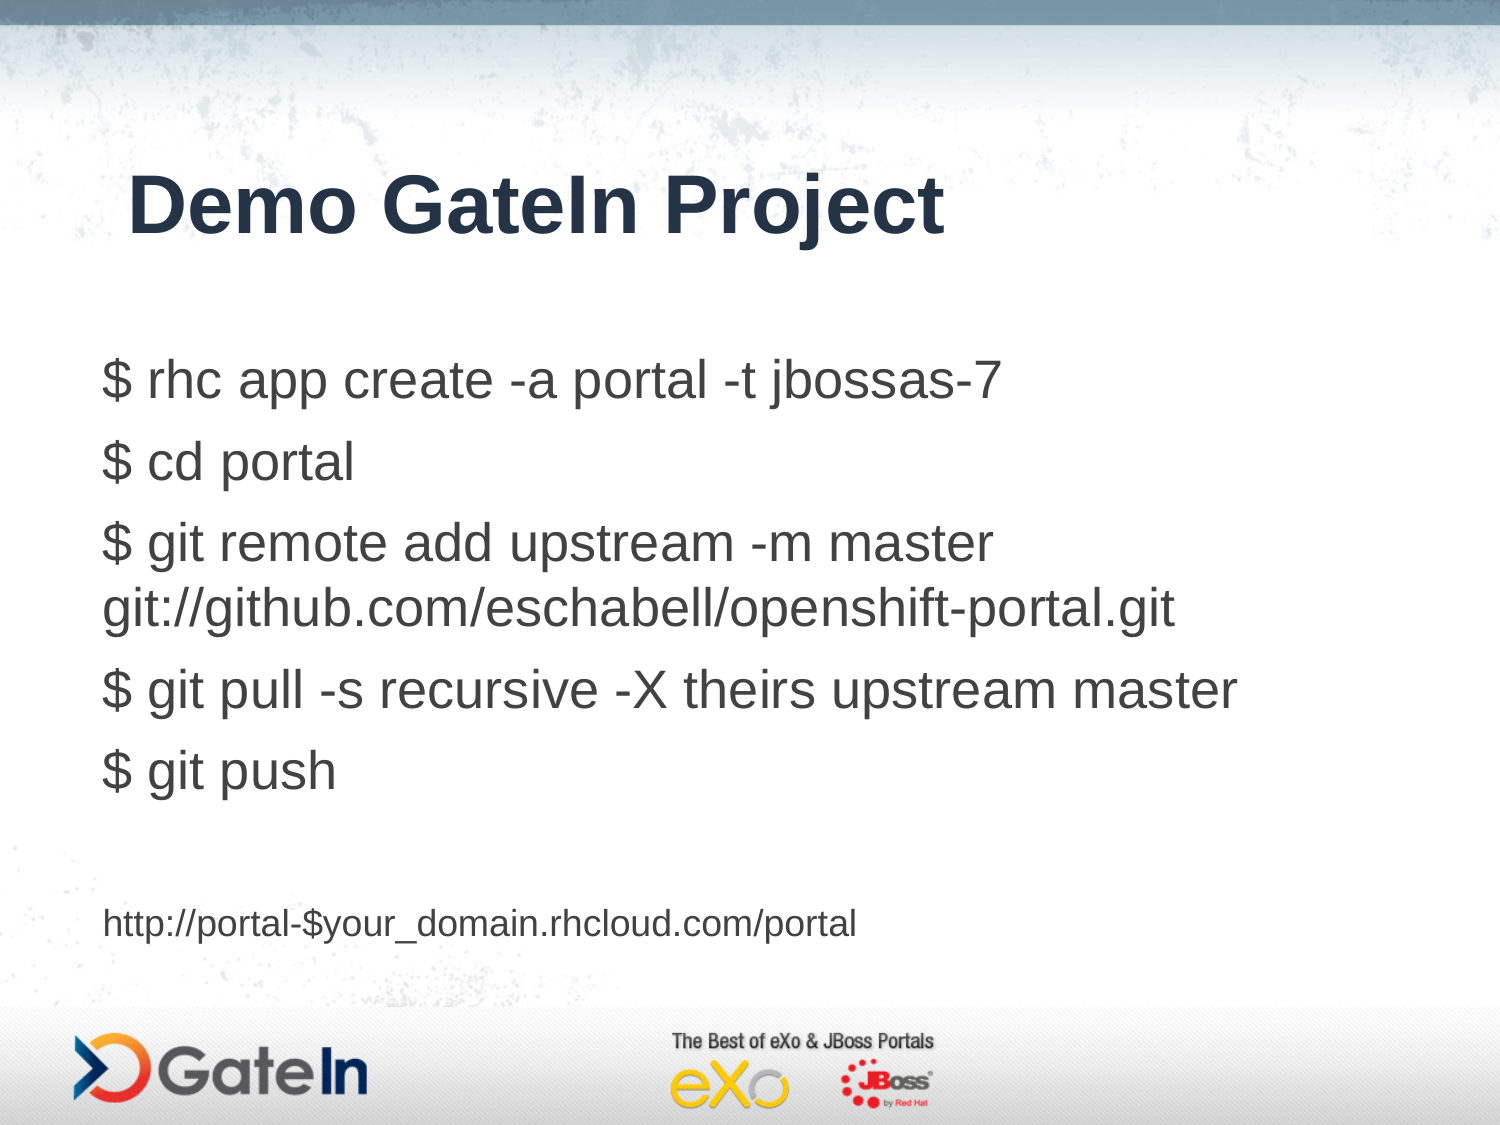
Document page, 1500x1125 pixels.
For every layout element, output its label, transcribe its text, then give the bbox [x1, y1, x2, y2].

picture [0, 0, 1500, 1125]
list $ rhc app create -a portal -t jbossas-7 $ cd portal $ git remote add upstream -m master git://github.com/eschabell/openshift-portal.git $ git pull -s recursive -X theirs upstream master $ git push http://portal-$your_domain.rhcloud.com/portal [31, 336, 1469, 1007]
title Demo GateIn Project [112, 82, 1388, 318]
